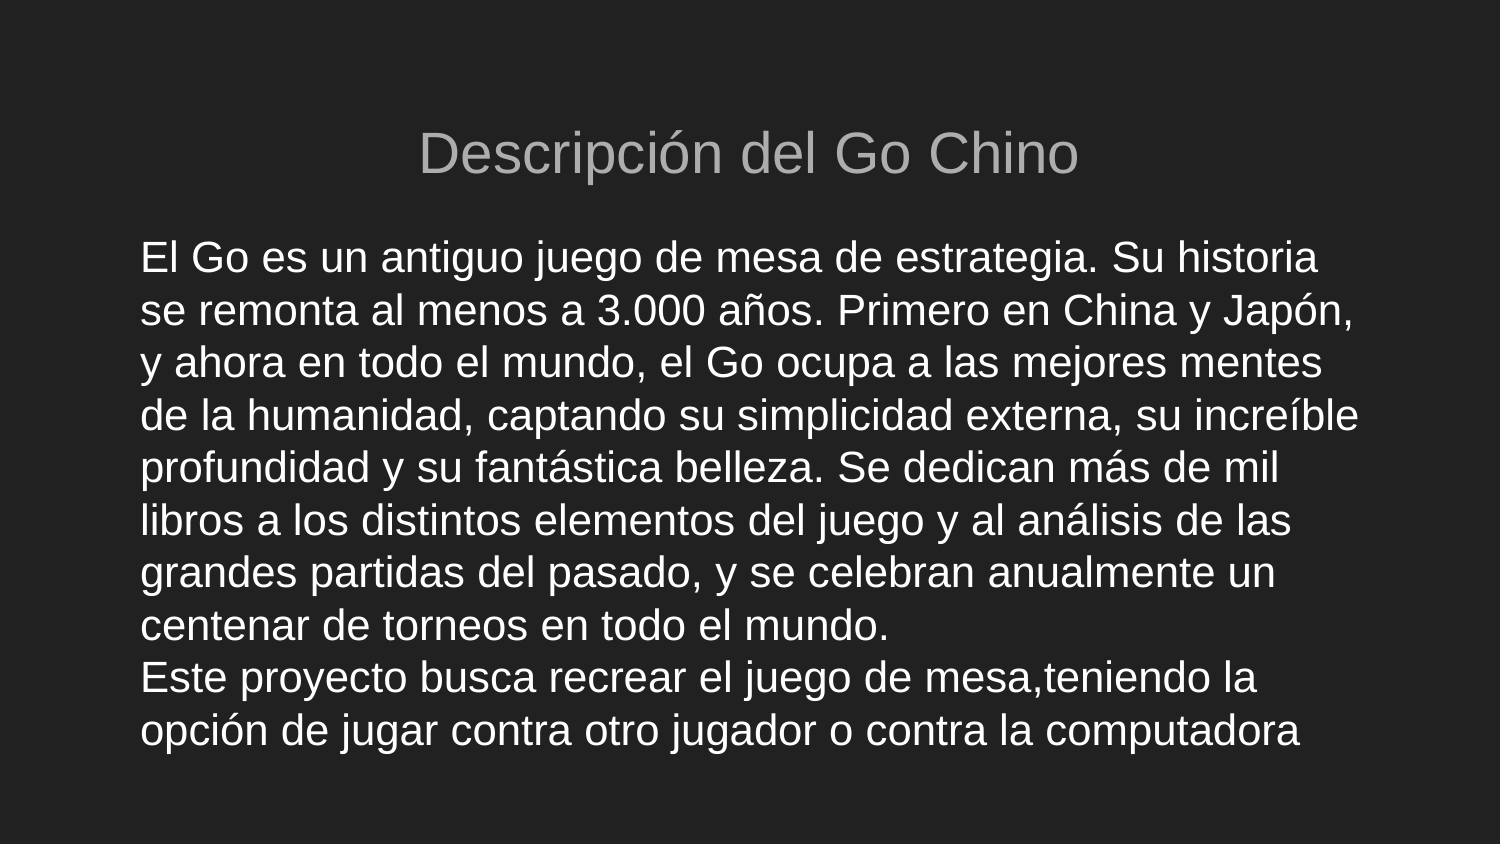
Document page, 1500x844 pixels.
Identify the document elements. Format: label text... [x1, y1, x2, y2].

subtitle Descripción del Go Chino [51, 105, 1449, 236]
text_box El Go es un antiguo juego de mesa de estrategia. Su historia se remonta al menos a 3.000 años. Primero en China y Japón, y ahora en todo el mundo, el Go ocupa a las mejores mentes de la humanidad, captando su simplicidad externa, su increíble profundidad y su fantástica belleza. Se dedican más de mil libros a los distintos elementos del juego y al análisis de las grandes partidas del pasado, y se celebran anualmente un centenar de torneos en todo el mundo. Este proyecto busca recrear el juego de mesa,teniendo la opción de jugar contra otro jugador o contra la computadora [125, 214, 1380, 770]
